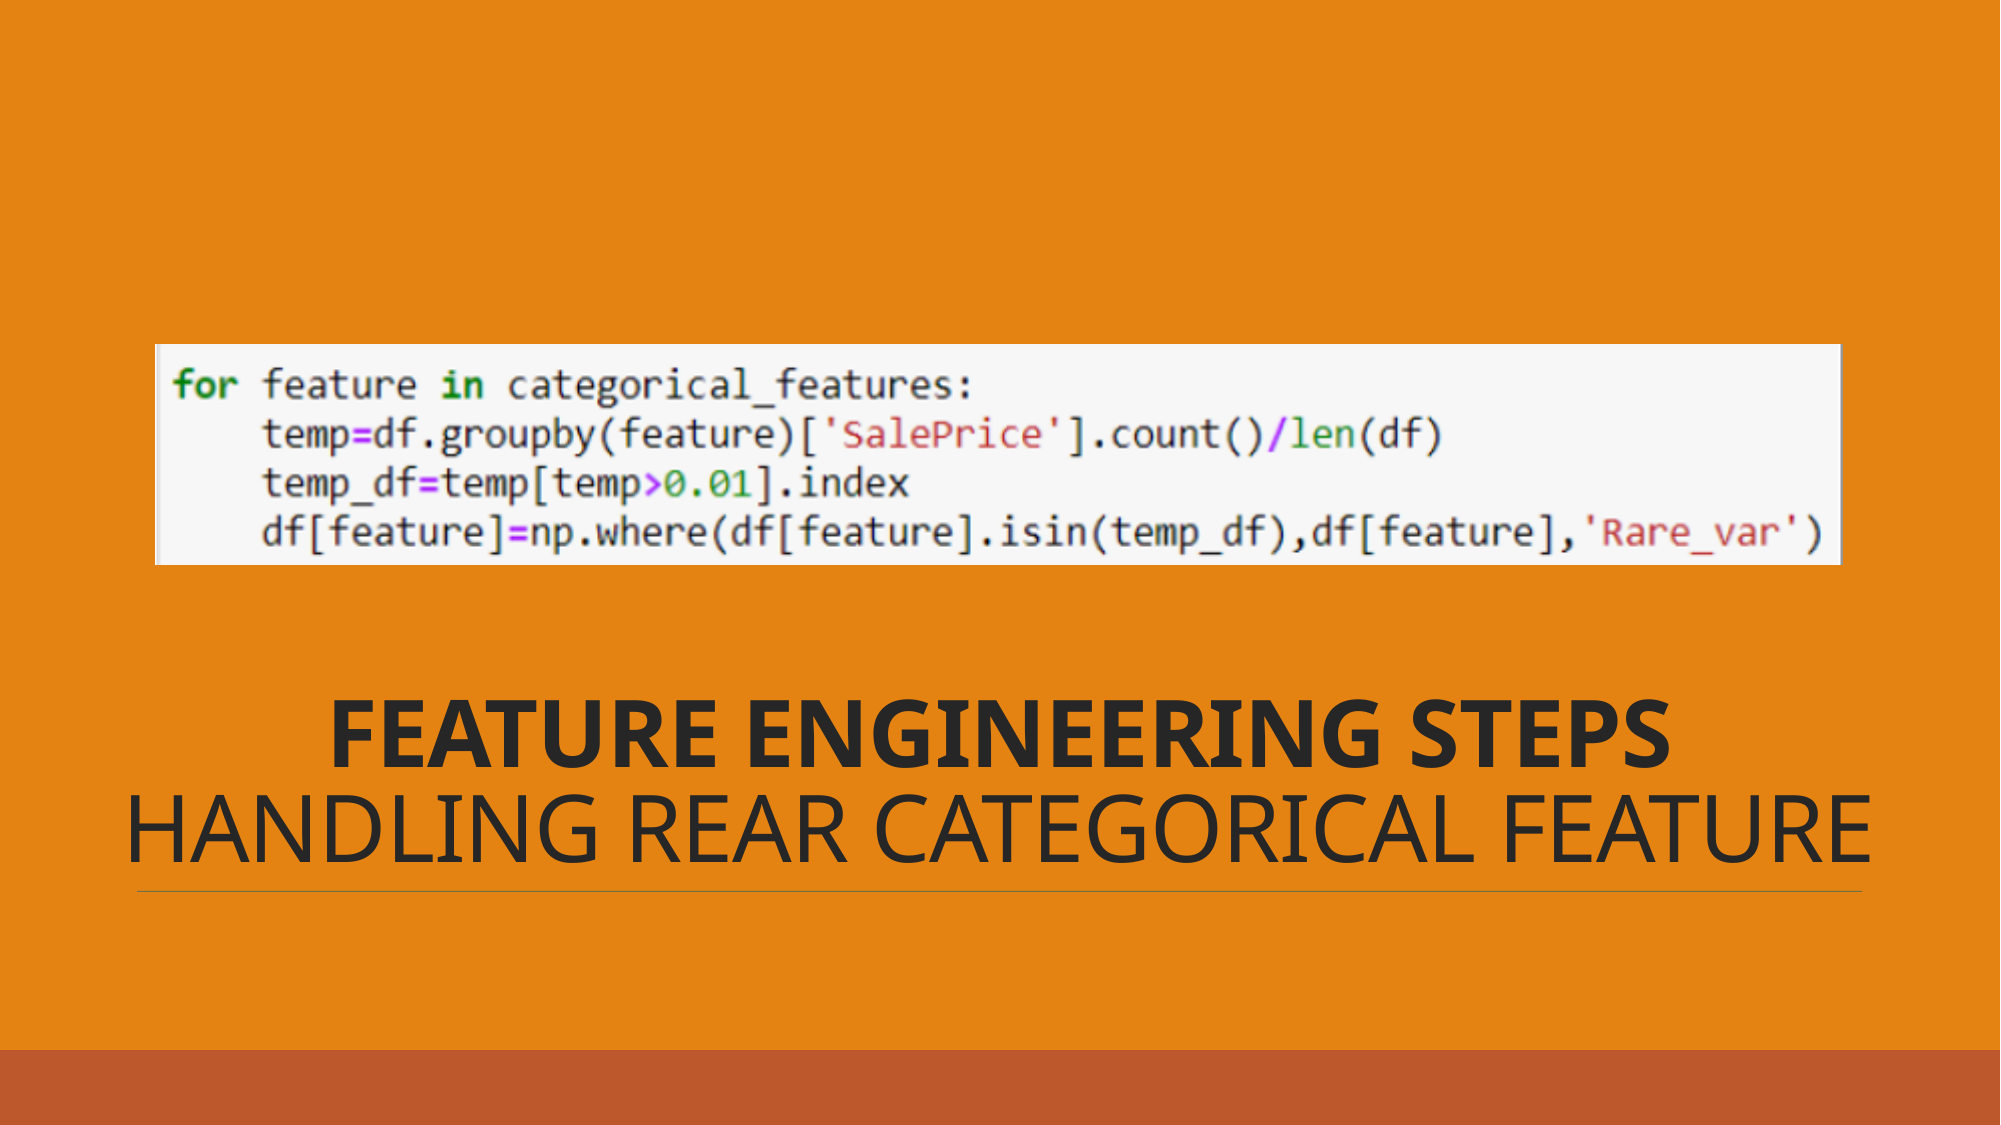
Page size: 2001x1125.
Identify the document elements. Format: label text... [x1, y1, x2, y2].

picture [155, 344, 1843, 565]
title Feature Engineering Steps Handling rear categorical feature [104, 617, 1895, 890]
text_box [0, 0, 2000, 1125]
